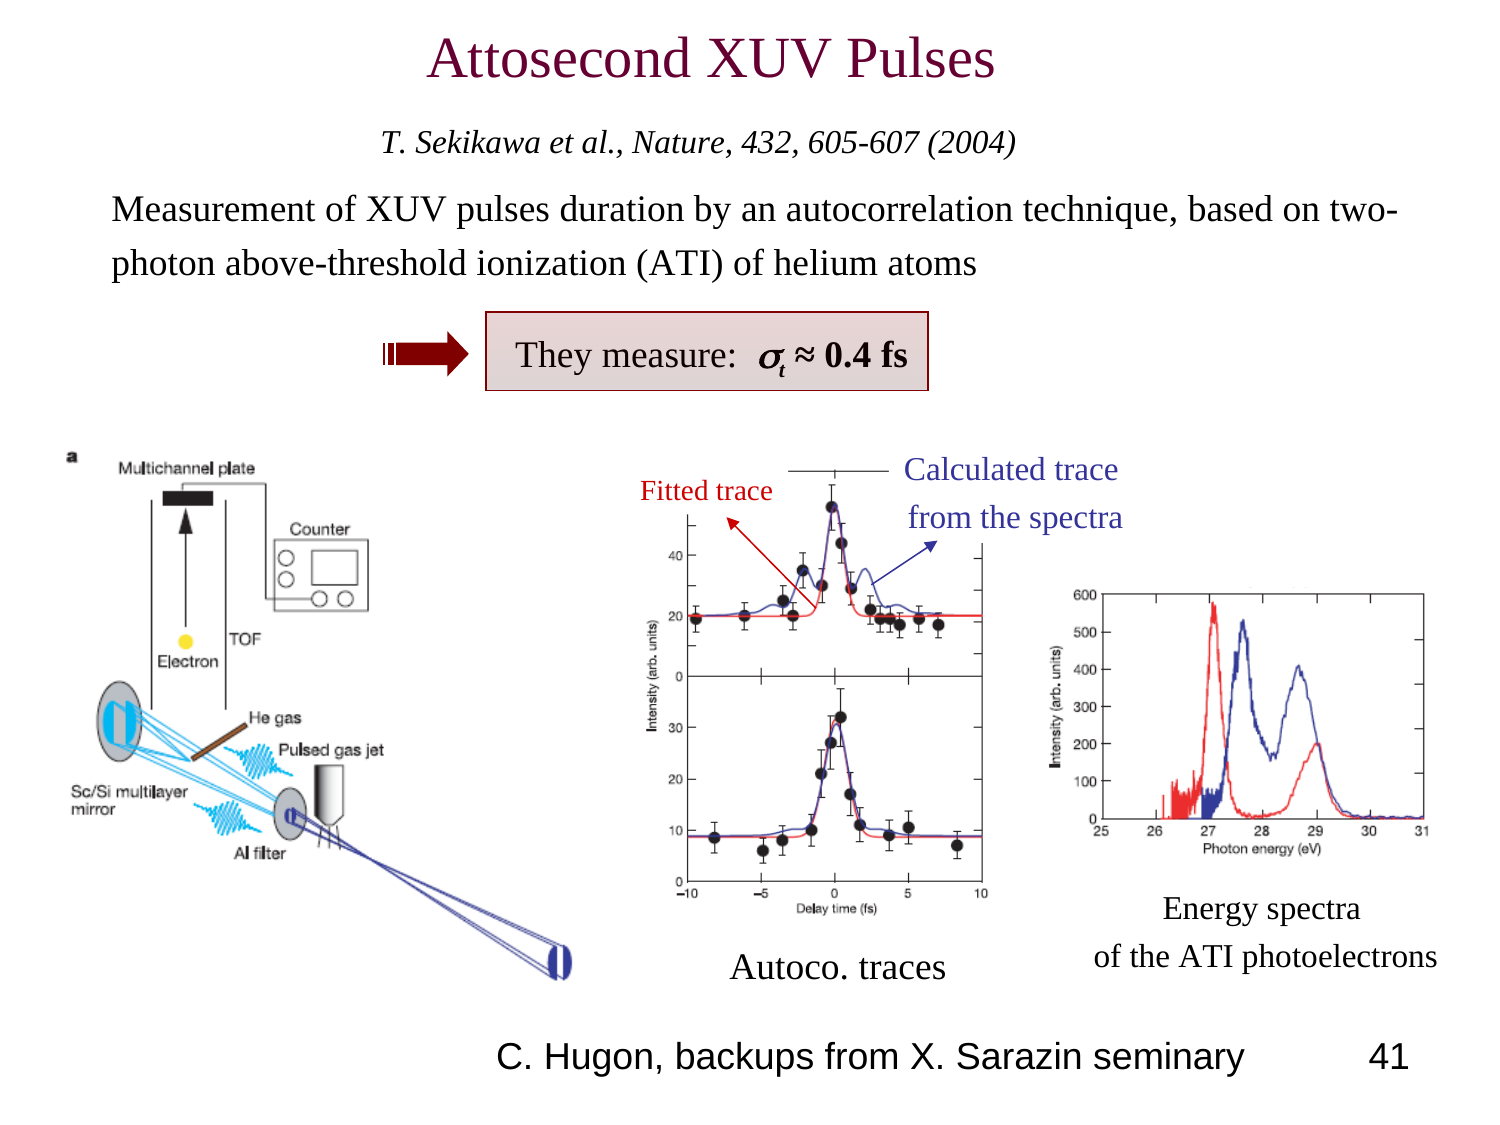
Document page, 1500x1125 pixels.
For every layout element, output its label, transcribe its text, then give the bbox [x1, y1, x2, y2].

text_box Fitted trace [625, 456, 789, 515]
text_box Calculated trace from the spectra [888, 431, 1143, 543]
text_box Autoco. traces [714, 925, 962, 995]
text_box Measurement of XUV pulses duration by an autocorrelation technique, based on two-photon above-threshold ionization (ATI) of helium atoms [96, 167, 1450, 291]
picture [31, 441, 586, 987]
picture [1043, 587, 1442, 862]
text_box Attosecond XUV Pulses [411, 11, 1011, 98]
picture [644, 464, 993, 917]
text_box [396, 331, 469, 377]
text_box [388, 343, 394, 365]
text_box [485, 312, 929, 391]
text_box T. Sekikawa et al., Nature, 432, 605-607 (2004) [365, 104, 1033, 167]
text_box Energy spectra of the ATI photoelectrons [1078, 870, 1454, 983]
